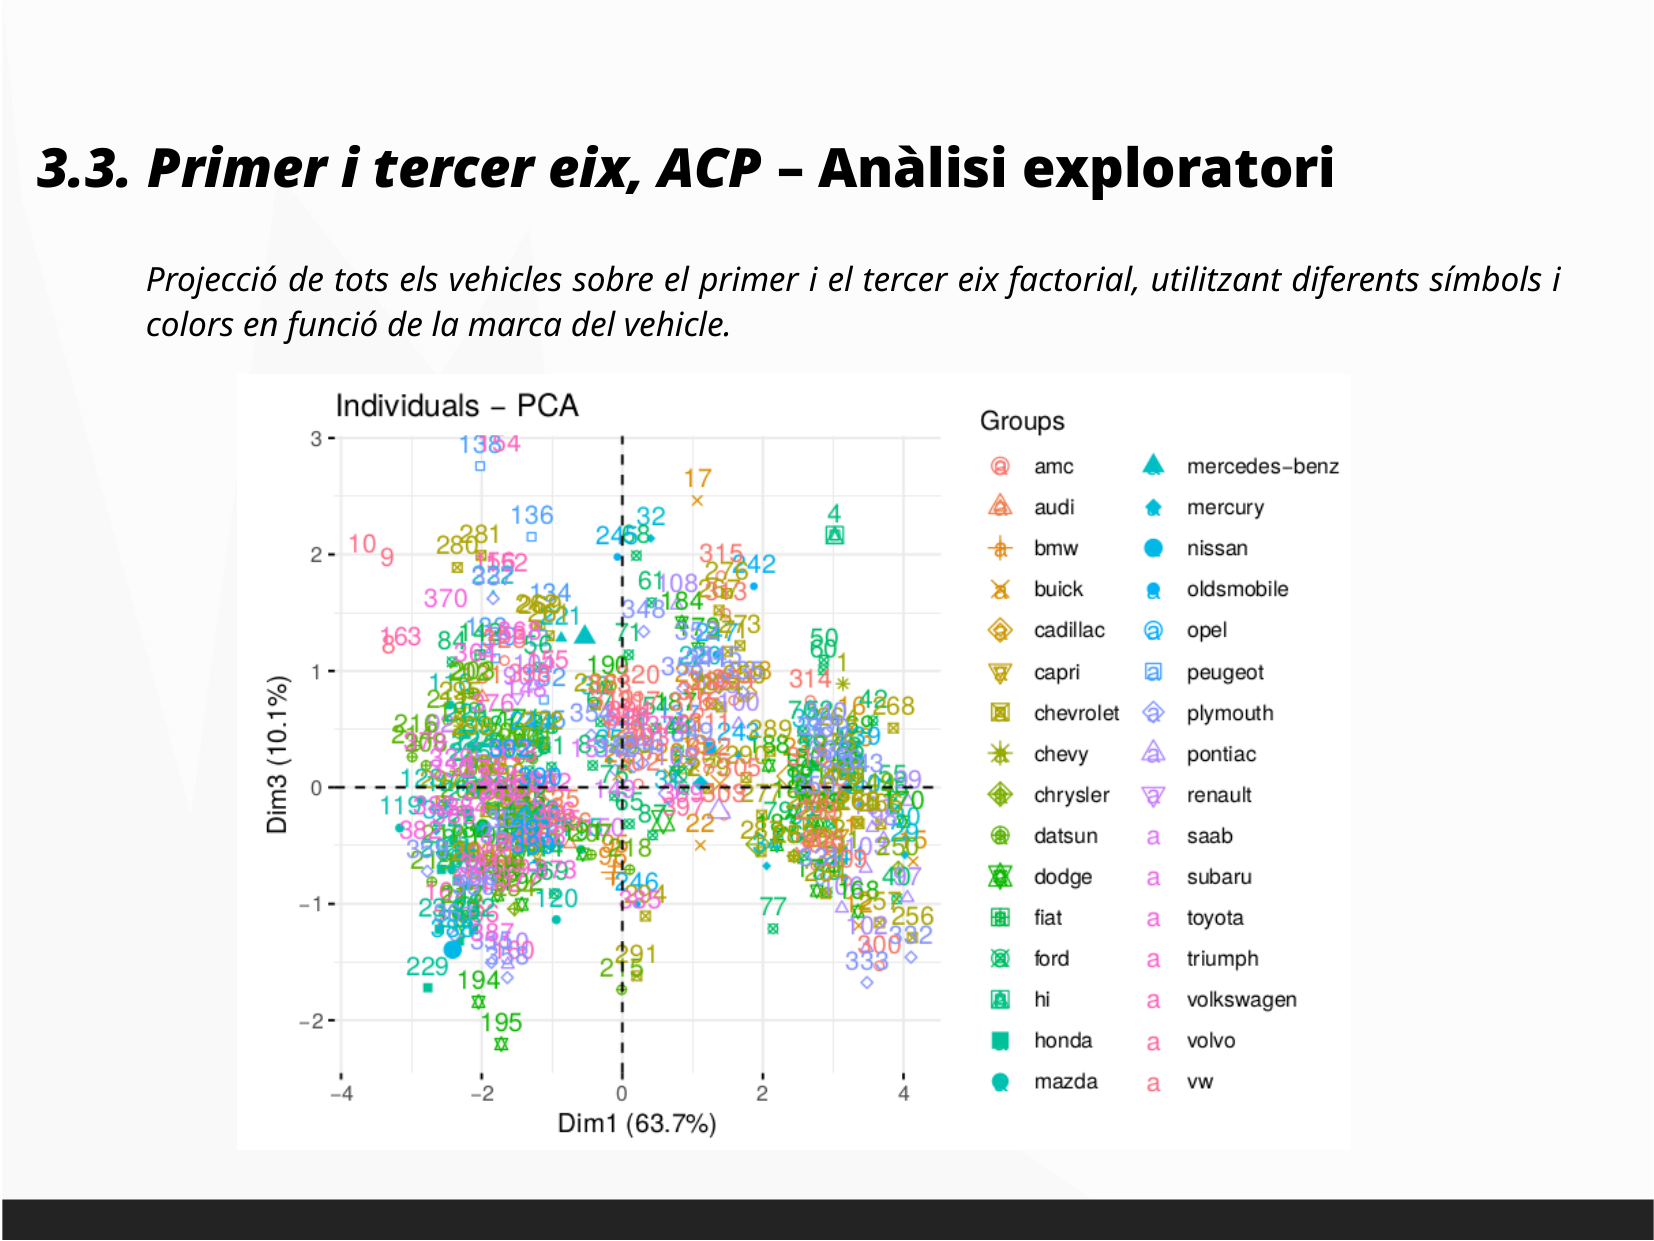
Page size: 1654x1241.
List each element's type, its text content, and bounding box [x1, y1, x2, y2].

picture [2, 0, 1654, 1241]
title 3.3. Primer i tercer eix, ACP – Anàlisi exploratori [37, 112, 1613, 221]
list Projecció de tots els vehicles sobre el primer i el tercer eix factorial, utilitzant diferents símbols i colors en funció de la marca del vehicle. [75, 255, 1564, 461]
